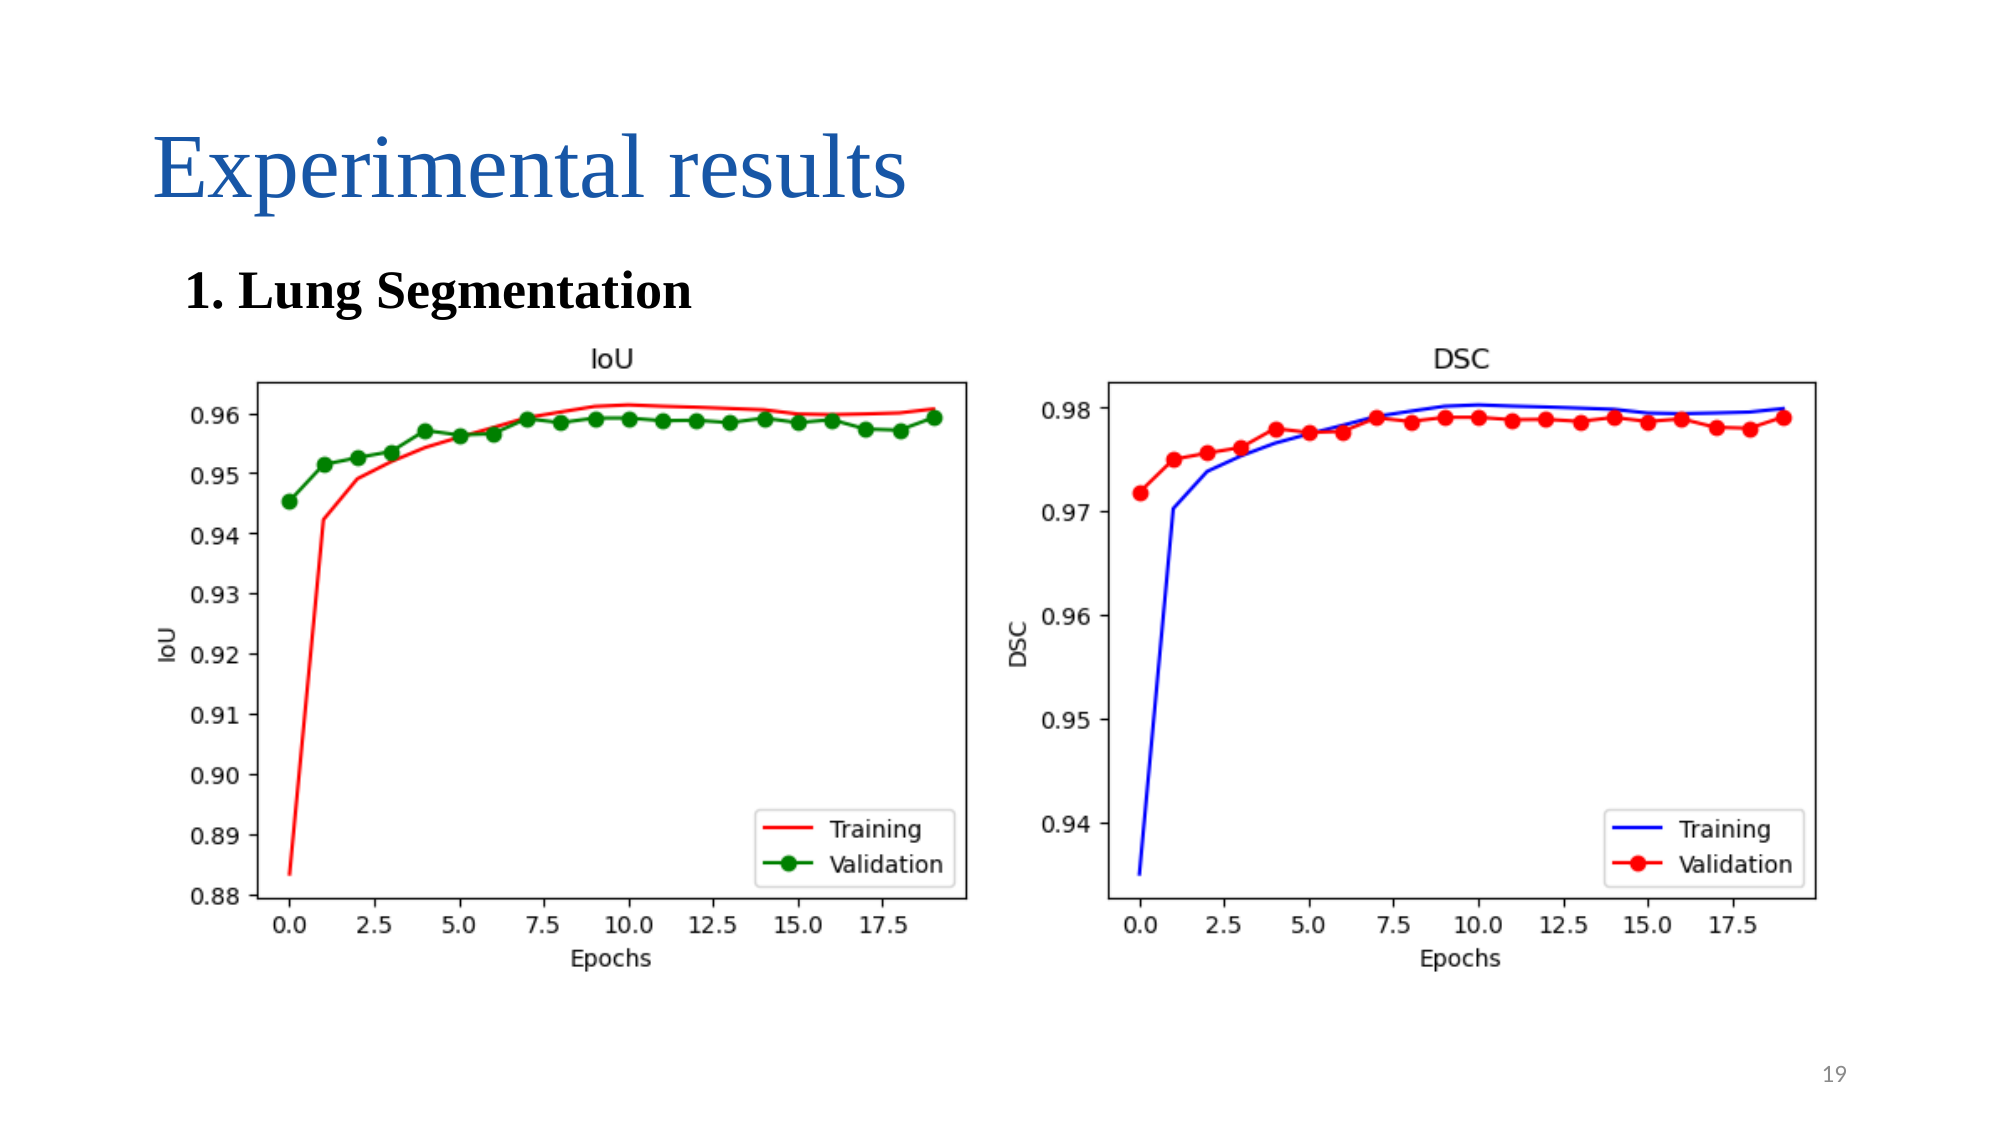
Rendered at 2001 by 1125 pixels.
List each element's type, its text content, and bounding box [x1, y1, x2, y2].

picture [140, 332, 1832, 987]
text_box <number> [1412, 1042, 1862, 1103]
text_box Experimental results [137, 59, 1965, 277]
text_box 1. Lung Segmentation [169, 252, 856, 361]
